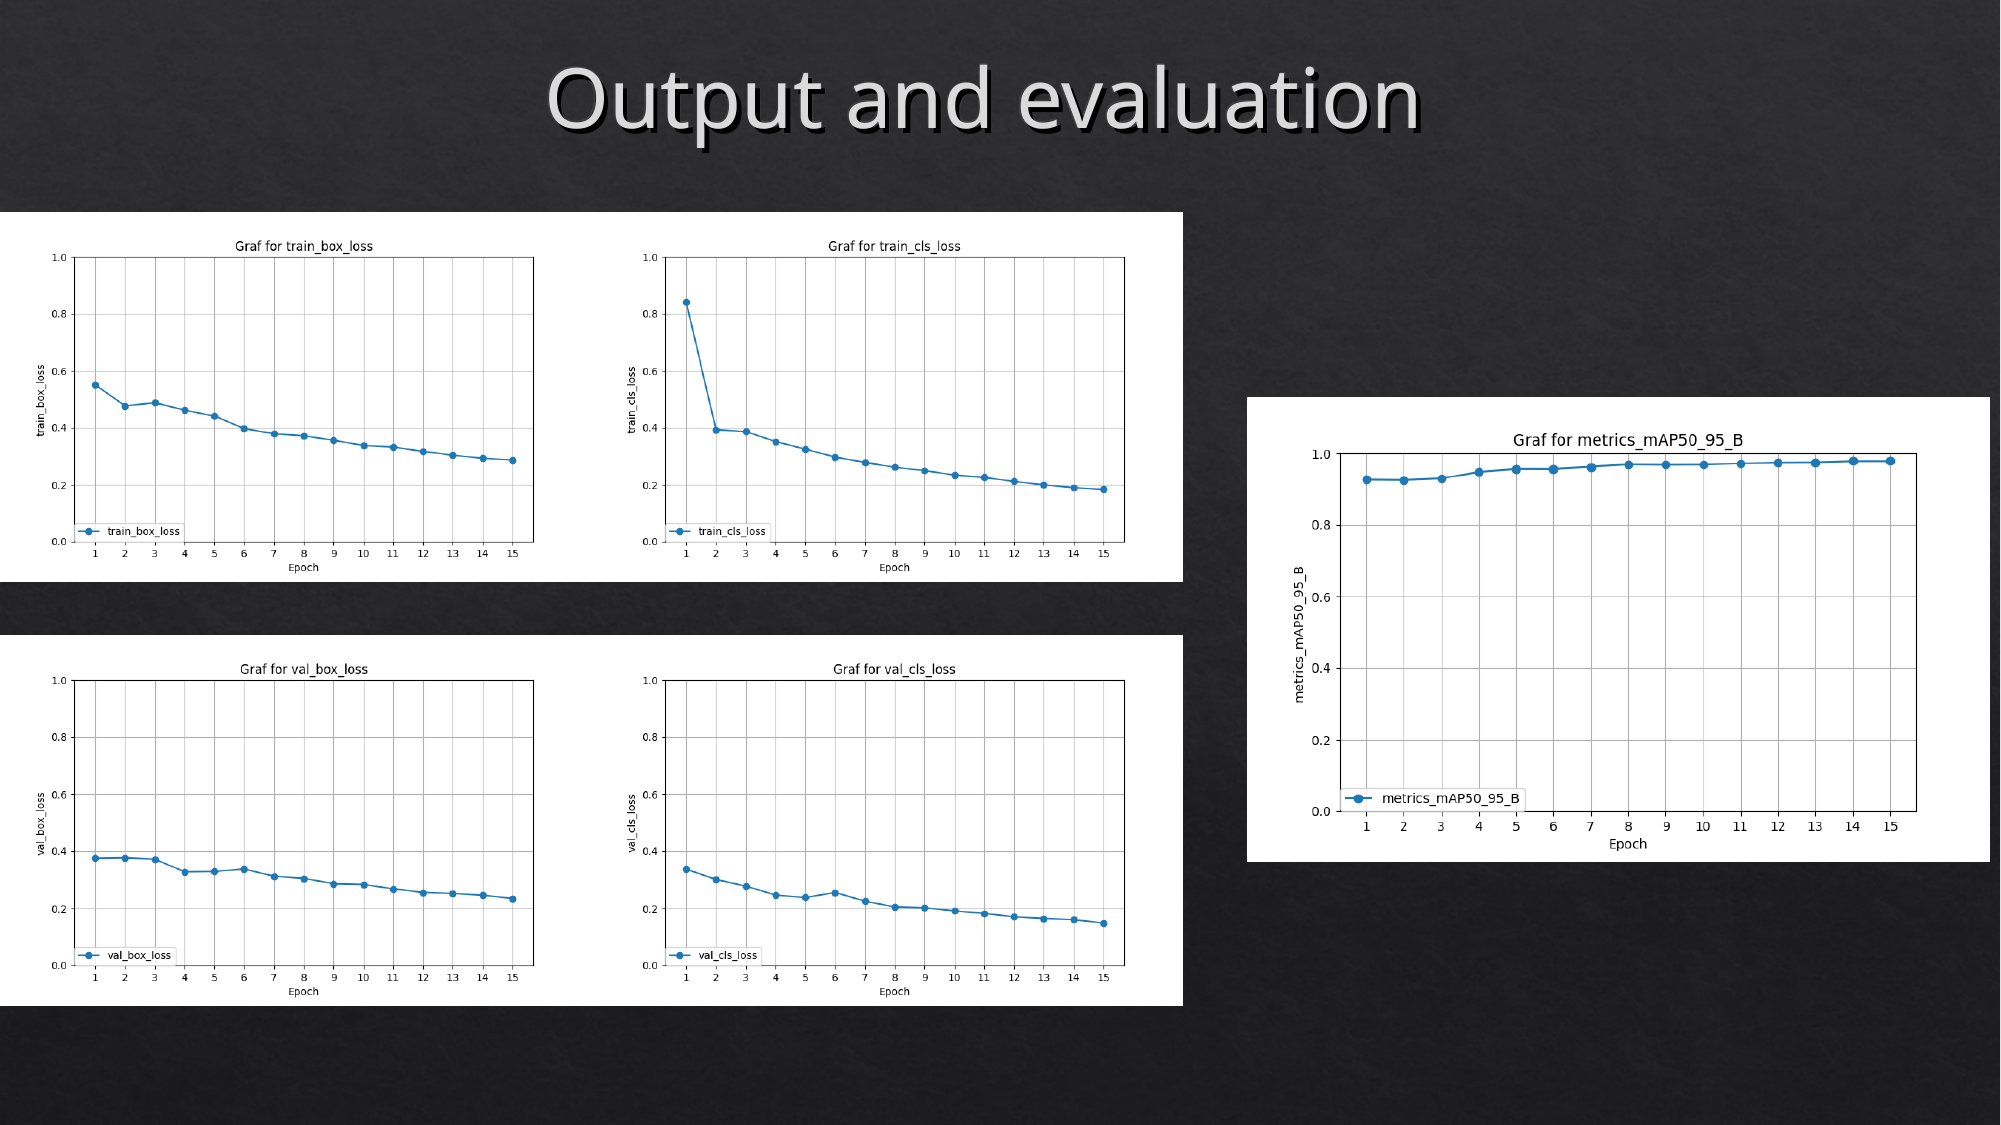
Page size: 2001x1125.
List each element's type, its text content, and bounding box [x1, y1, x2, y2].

picture [0, 635, 1183, 1006]
picture [1247, 397, 1990, 862]
picture [0, 212, 1183, 582]
title Output and evaluation [134, 15, 1834, 176]
